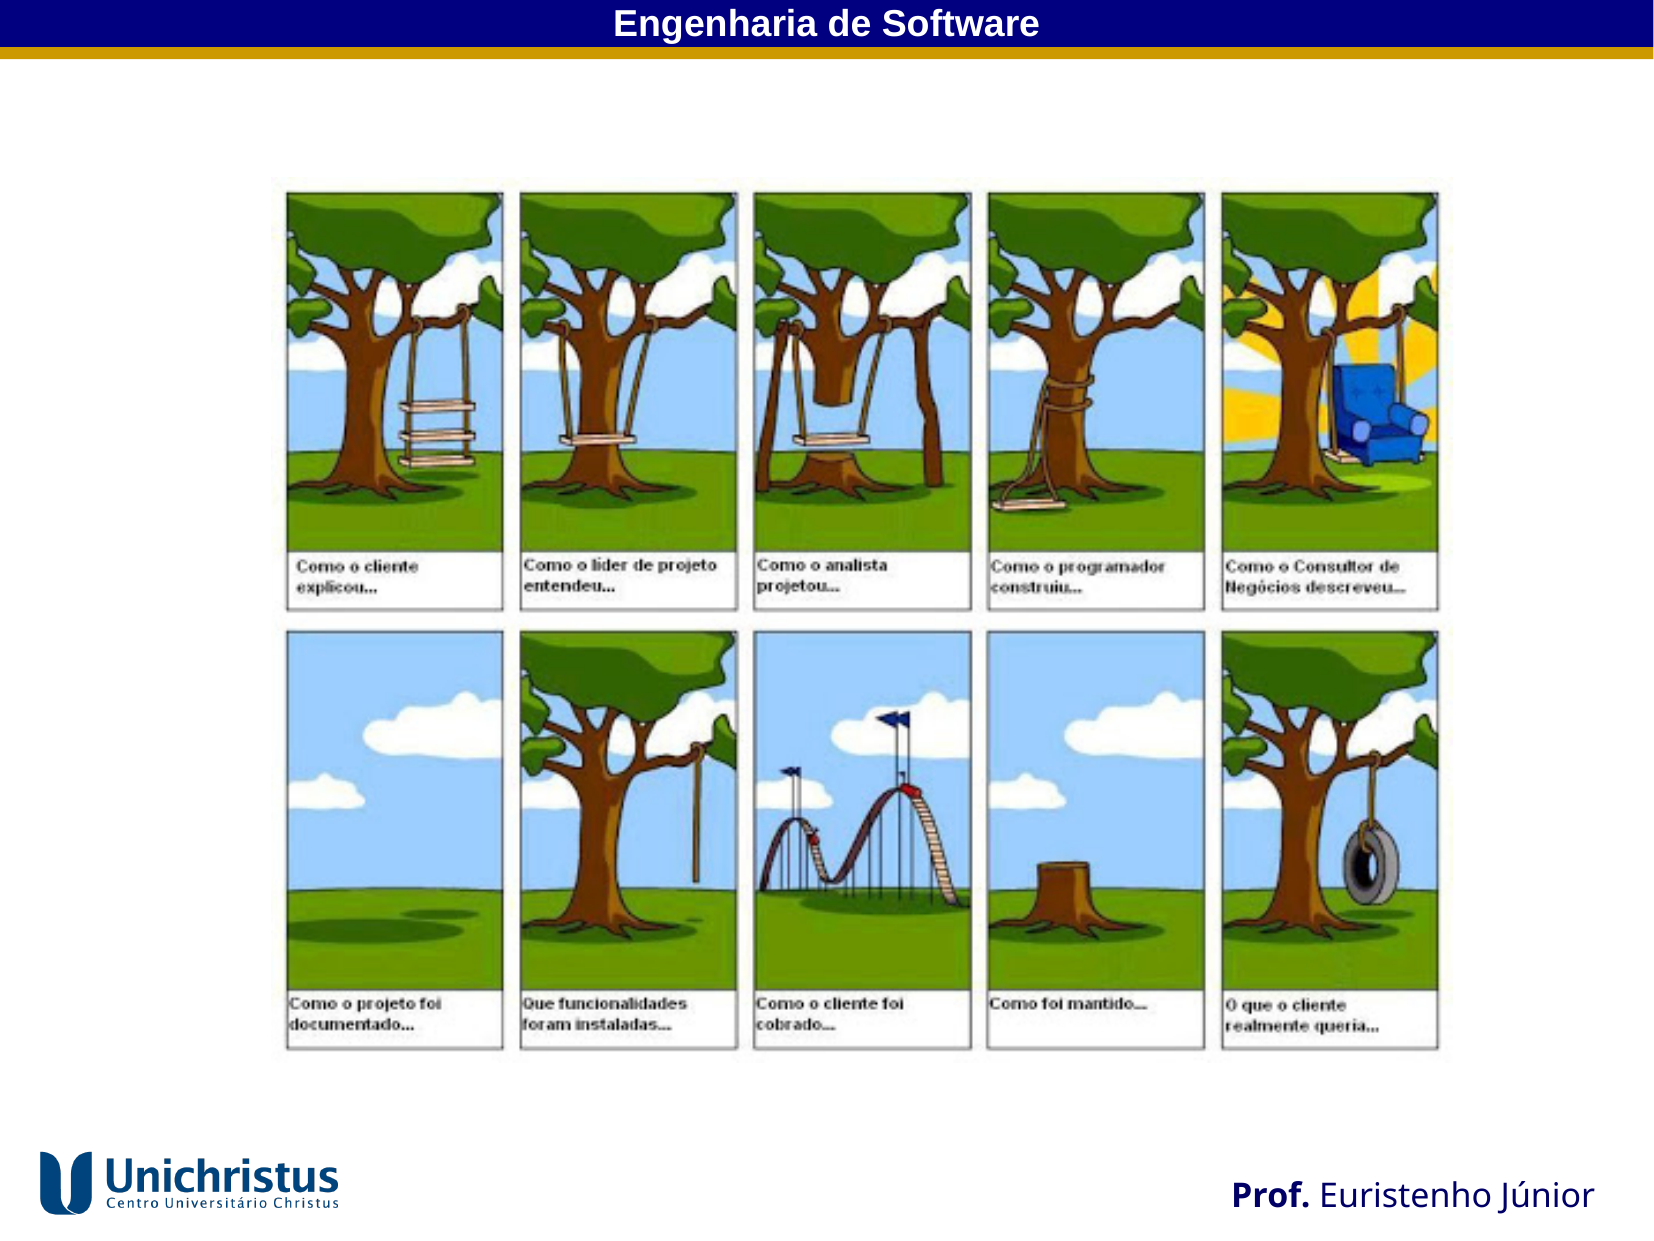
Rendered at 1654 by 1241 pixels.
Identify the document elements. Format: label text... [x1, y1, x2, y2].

text_box Prof. Euristenho Júnior [1216, 1163, 1654, 1224]
picture [271, 177, 1453, 1063]
text_box [0, 47, 1654, 60]
picture [35, 1148, 343, 1217]
text_box Engenharia de Software [0, 0, 1654, 47]
